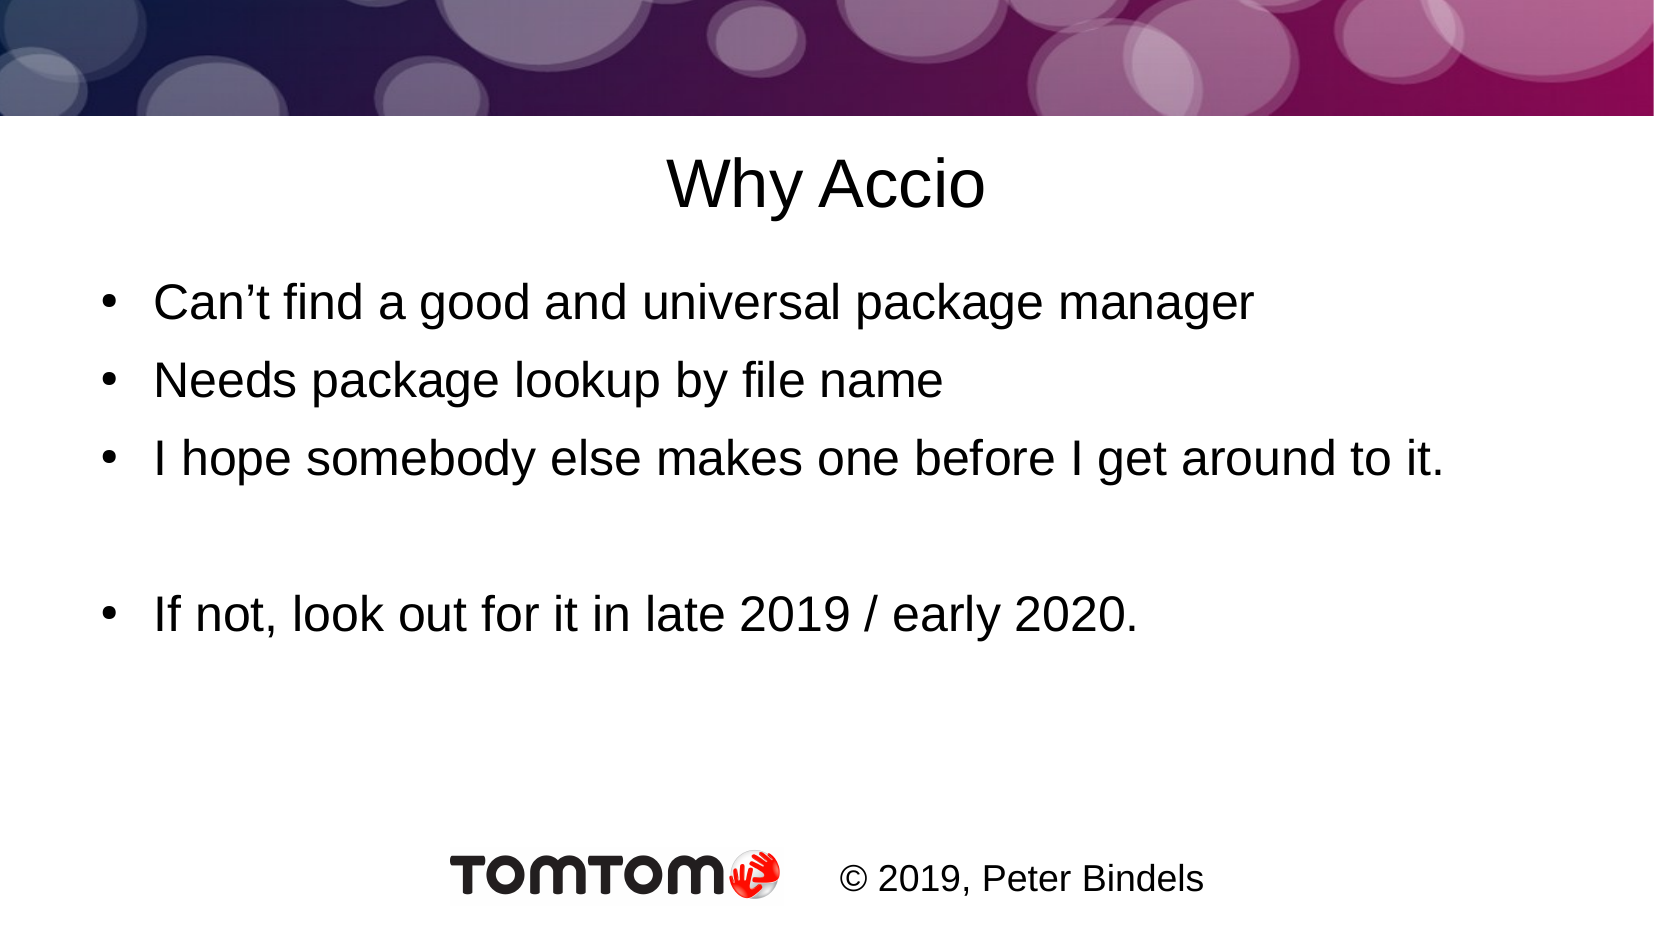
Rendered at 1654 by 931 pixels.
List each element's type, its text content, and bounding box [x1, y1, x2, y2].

list Can’t find a good and universal package manager Needs package lookup by file name I hope somebody else makes one before I get around to it. If not, look out for it in late 2019 / early 2020. [82, 274, 1571, 815]
picture [0, 0, 1654, 116]
title Why Accio [82, 119, 1571, 249]
picture [450, 847, 784, 906]
